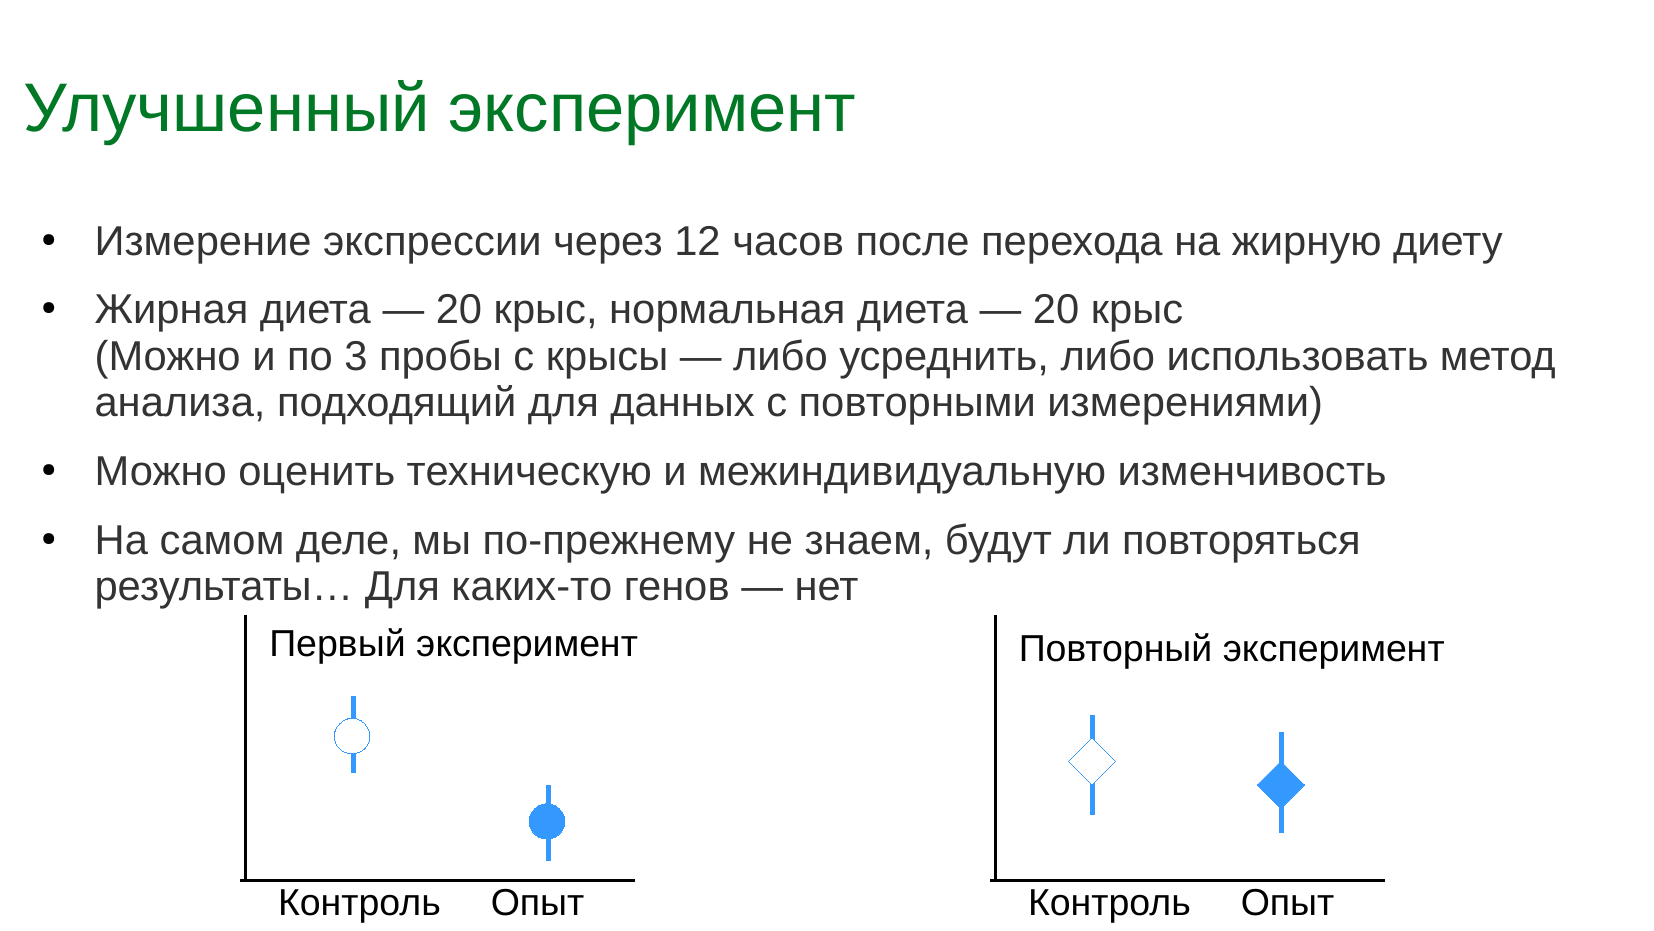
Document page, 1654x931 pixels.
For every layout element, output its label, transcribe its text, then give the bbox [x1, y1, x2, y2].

text_box [334, 718, 370, 754]
text_box [1257, 761, 1305, 809]
text_box Опыт [476, 874, 624, 931]
list Измерение экспрессии через 12 часов после перехода на жирную диету Жирная диета — 20 крыс, нормальная диета — 20 крыc (Можно и по 3 пробы с крысы — либо усреднить, либо использовать метод анализа, подходящий для данных с повторными измерениями) Можно оценить техническую и межиндивидуальную изменчивость На самом деле, мы по-прежнему не знаем, будут ли повторяться результаты… Для каких-то генов — нет [23, 217, 1630, 827]
text_box [529, 803, 565, 840]
text_box Контроль [1013, 874, 1226, 931]
text_box [1068, 737, 1116, 785]
title Улучшенный эксперимент [23, 23, 1630, 193]
text_box Первый эксперимент [254, 614, 725, 677]
text_box Повторный эксперимент [1003, 620, 1474, 683]
text_box Контроль [263, 874, 476, 931]
text_box Опыт [1226, 874, 1374, 931]
